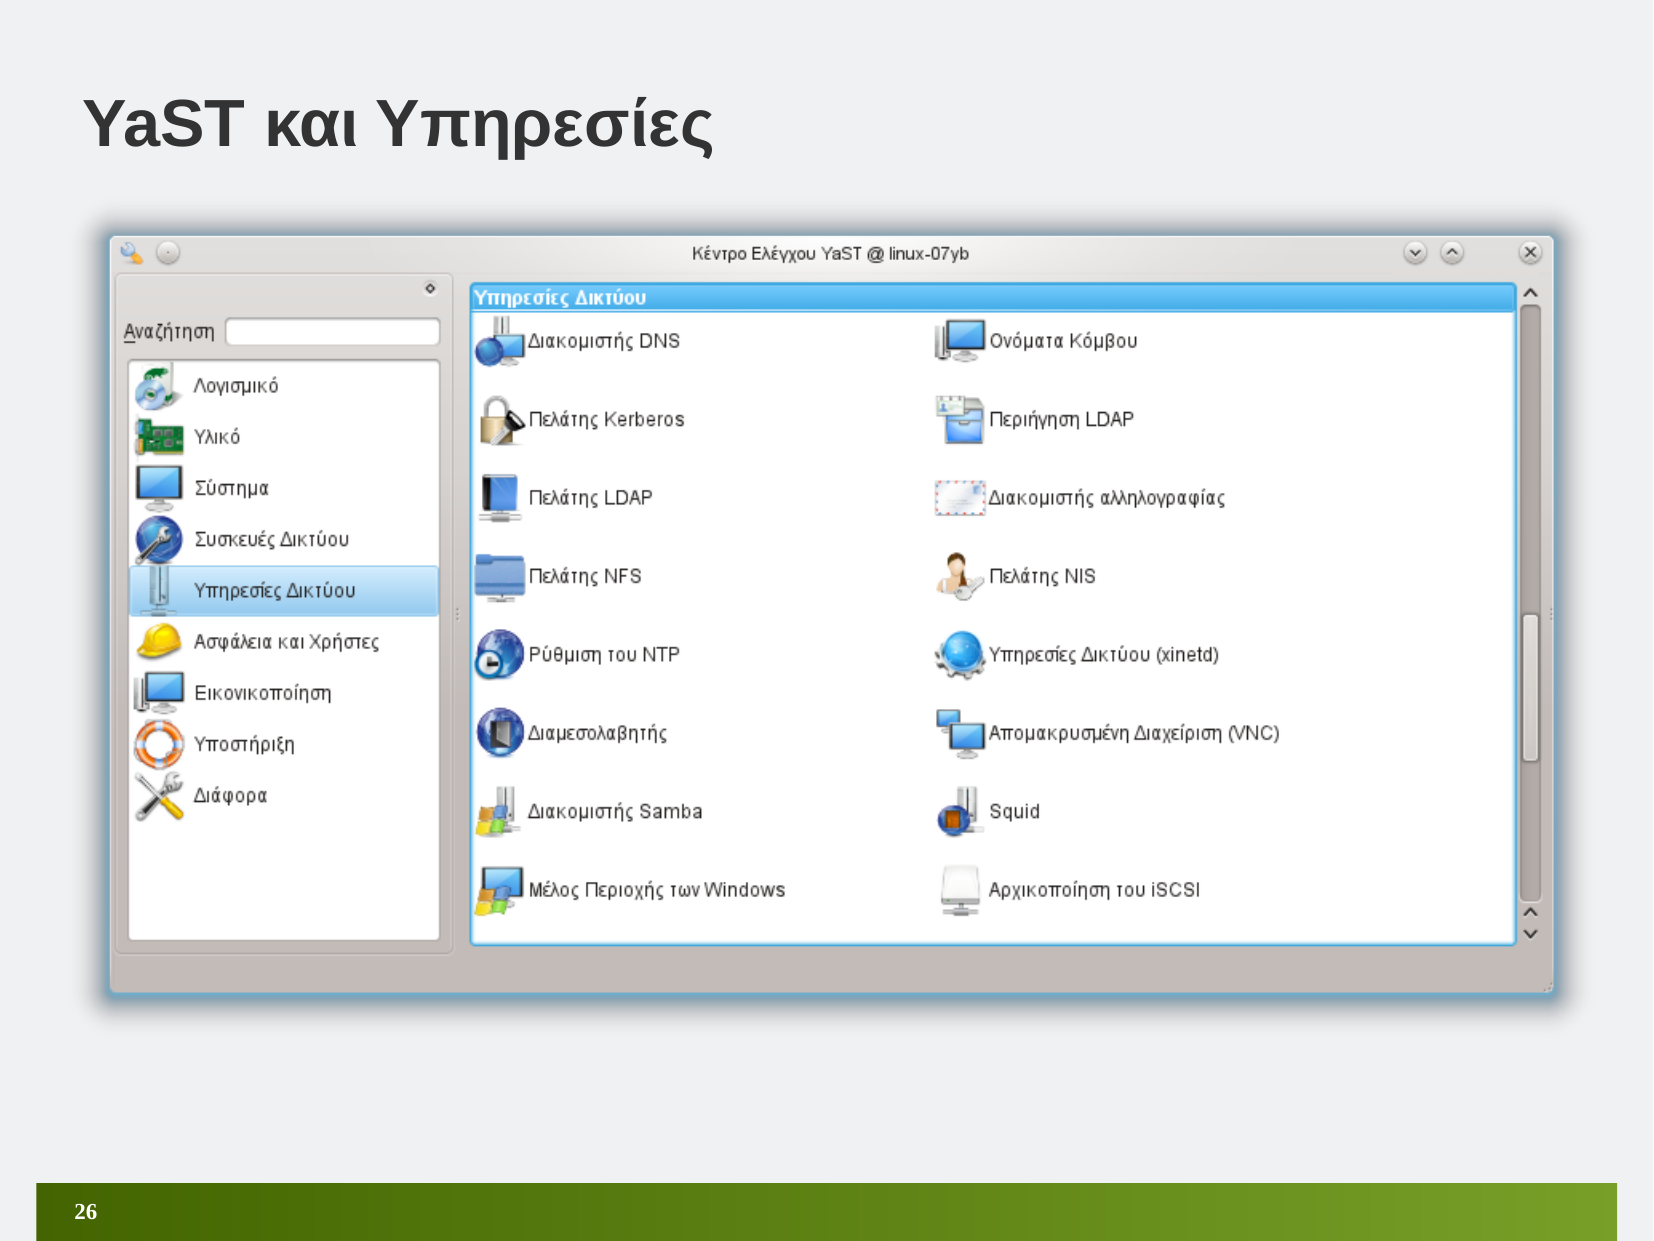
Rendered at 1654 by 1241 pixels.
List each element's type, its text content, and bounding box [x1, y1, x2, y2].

title YaST και Υπηρεσίες [82, 49, 1571, 172]
picture [0, 0, 1654, 1241]
